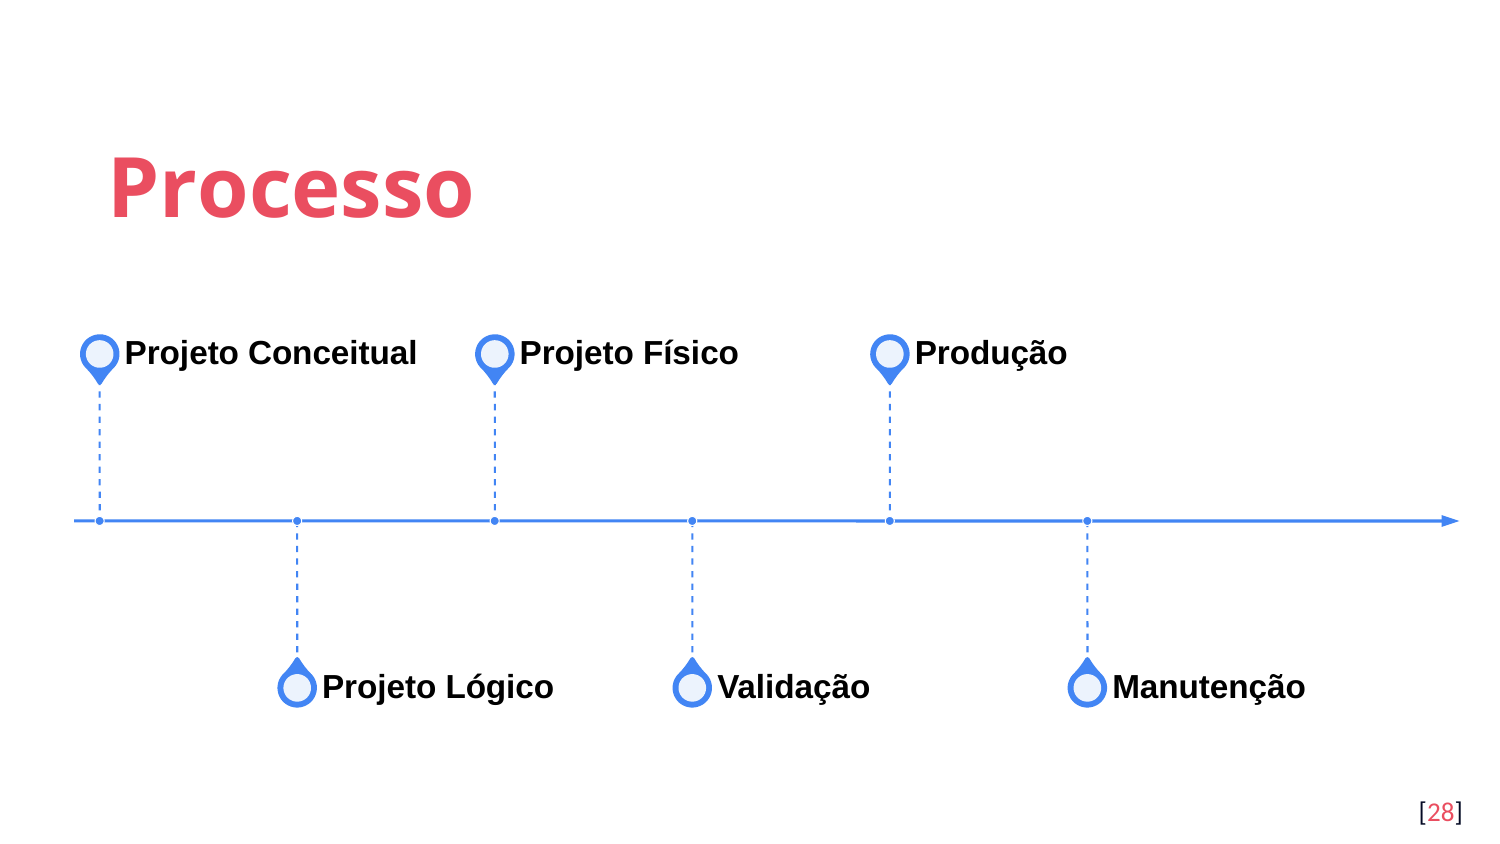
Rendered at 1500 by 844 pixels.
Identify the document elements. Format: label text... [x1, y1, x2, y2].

text_box [1069, 661, 1105, 706]
text_box [477, 336, 513, 381]
text_box [872, 336, 908, 381]
slide_number [28] [1403, 779, 1494, 844]
text_box [674, 661, 710, 706]
text_box [74, 516, 1460, 526]
text_box [279, 661, 315, 706]
text_box Projeto Conceitual [124, 328, 454, 379]
text_box Manutenção [1112, 662, 1442, 713]
text_box Produção [914, 328, 1244, 379]
text_box Processo [92, 104, 1408, 243]
text_box Validação [717, 662, 1047, 713]
text_box Projeto Físico [519, 328, 849, 379]
text_box [82, 336, 118, 381]
text_box Projeto Lógico [322, 662, 652, 713]
